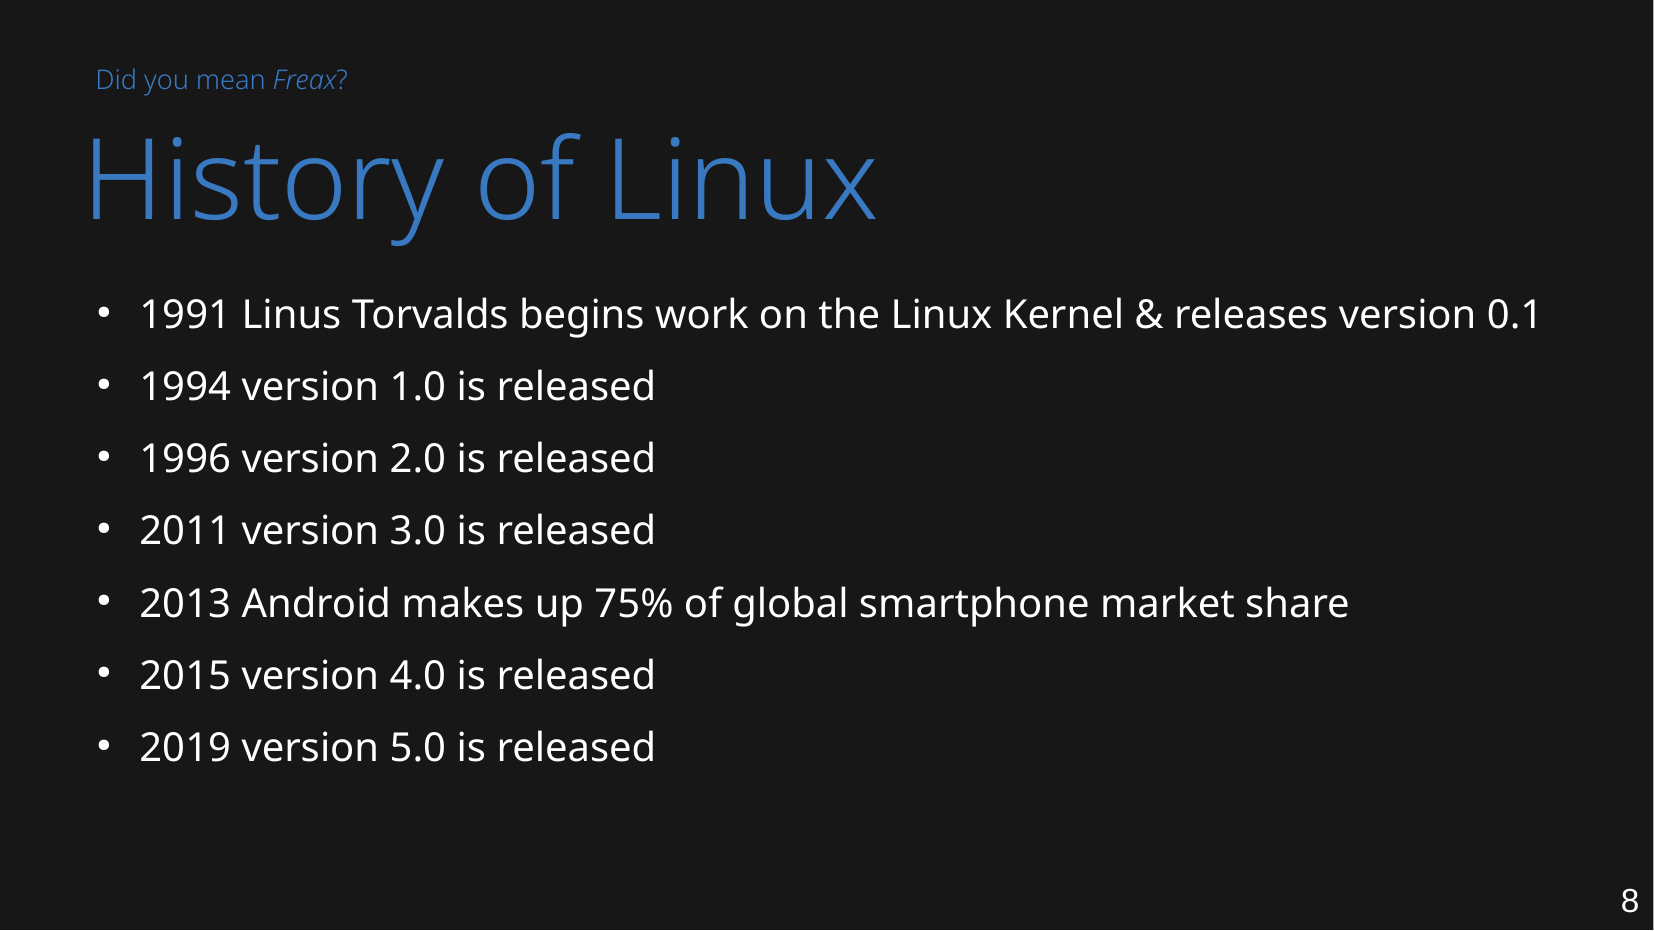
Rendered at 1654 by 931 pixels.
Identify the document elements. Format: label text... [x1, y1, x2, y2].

list 1991 Linus Torvalds begins work on the Linux Kernel & releases version 0.1 1994 version 1.0 is released 1996 version 2.0 is released 2011 version 3.0 is released 2013 Android makes up 75% of global smartphone market share 2015 version 4.0 is released 2019 version 5.0 is released [82, 285, 1551, 795]
title History of Linux [82, 60, 1654, 253]
title Did you mean Freax? [95, 60, 1316, 98]
text_box <number> [1606, 874, 1654, 931]
